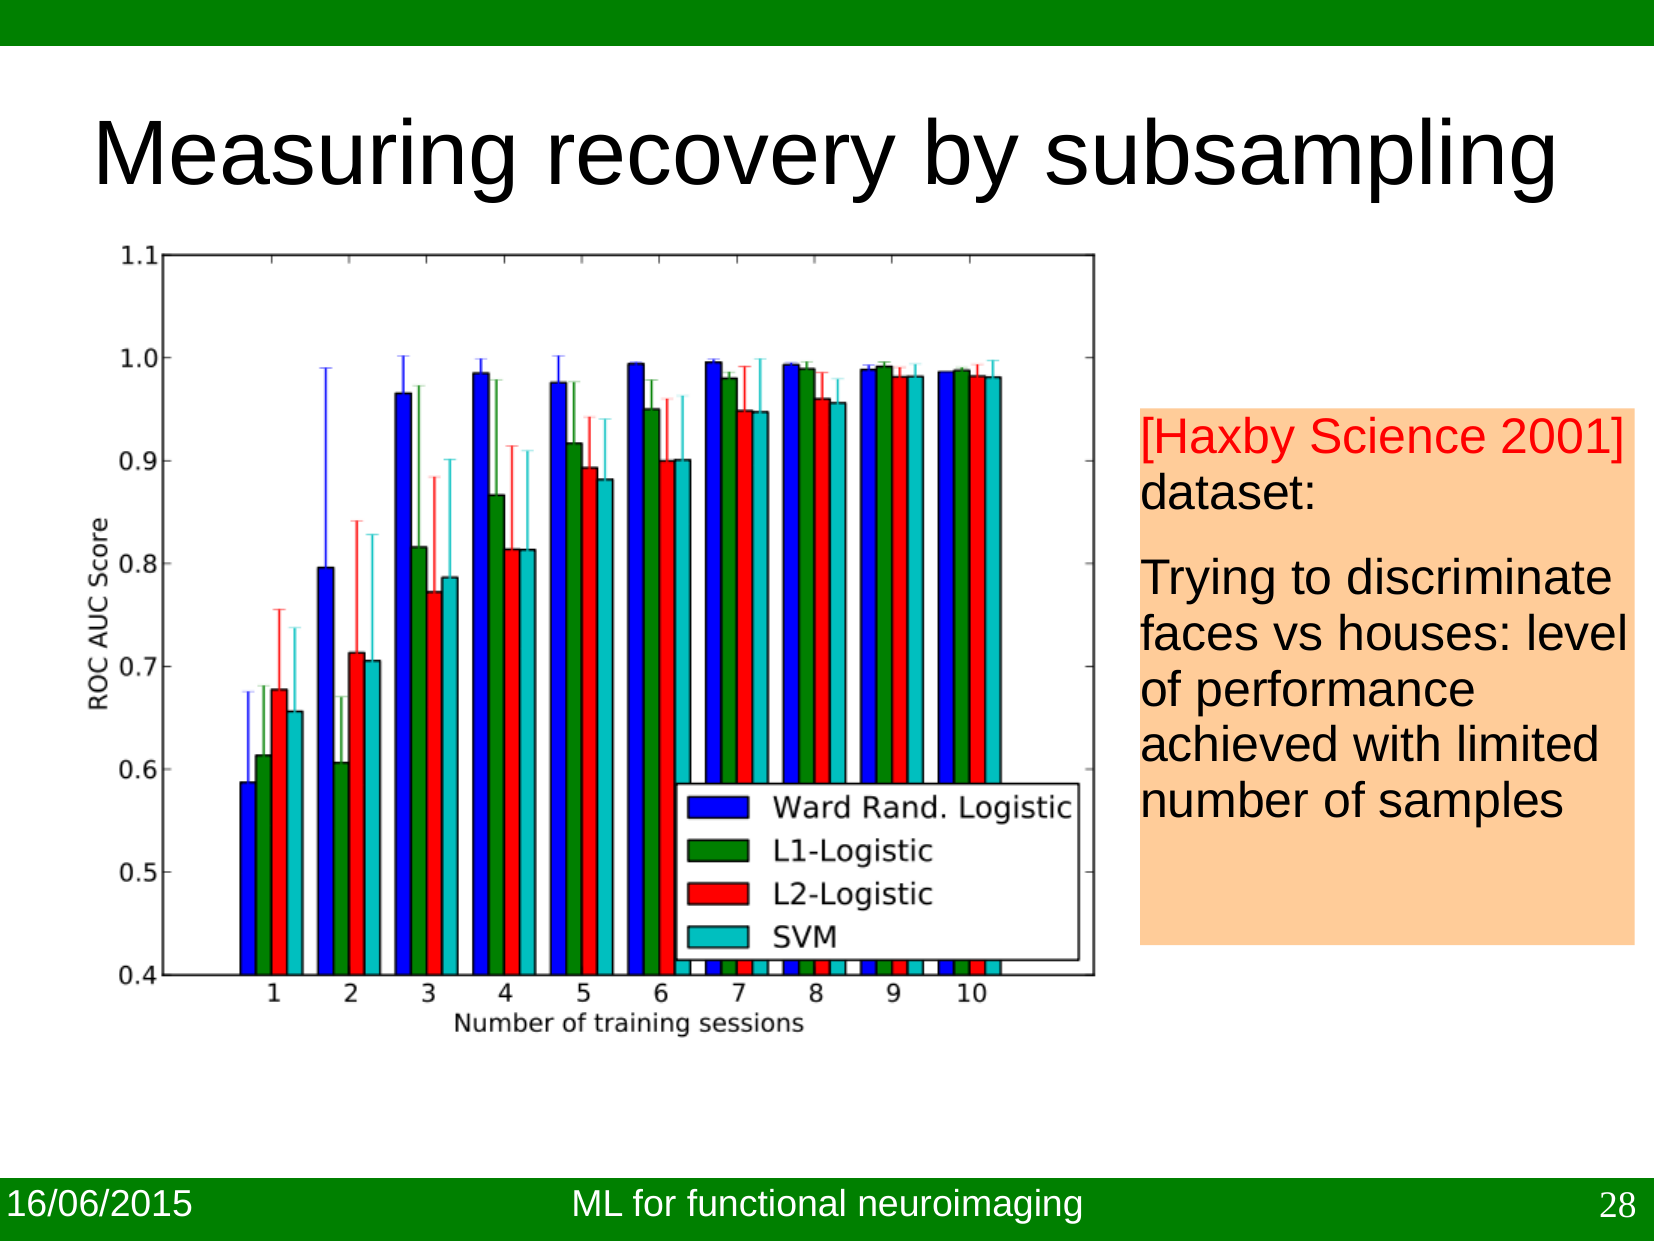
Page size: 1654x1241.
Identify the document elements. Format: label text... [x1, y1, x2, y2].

list [Haxby Science 2001] dataset: Trying to discriminate faces vs houses: level of performance achieved with limited number of samples [1140, 408, 1635, 946]
picture [13, 240, 1112, 1051]
title Measuring recovery by subsampling [82, 49, 1571, 257]
